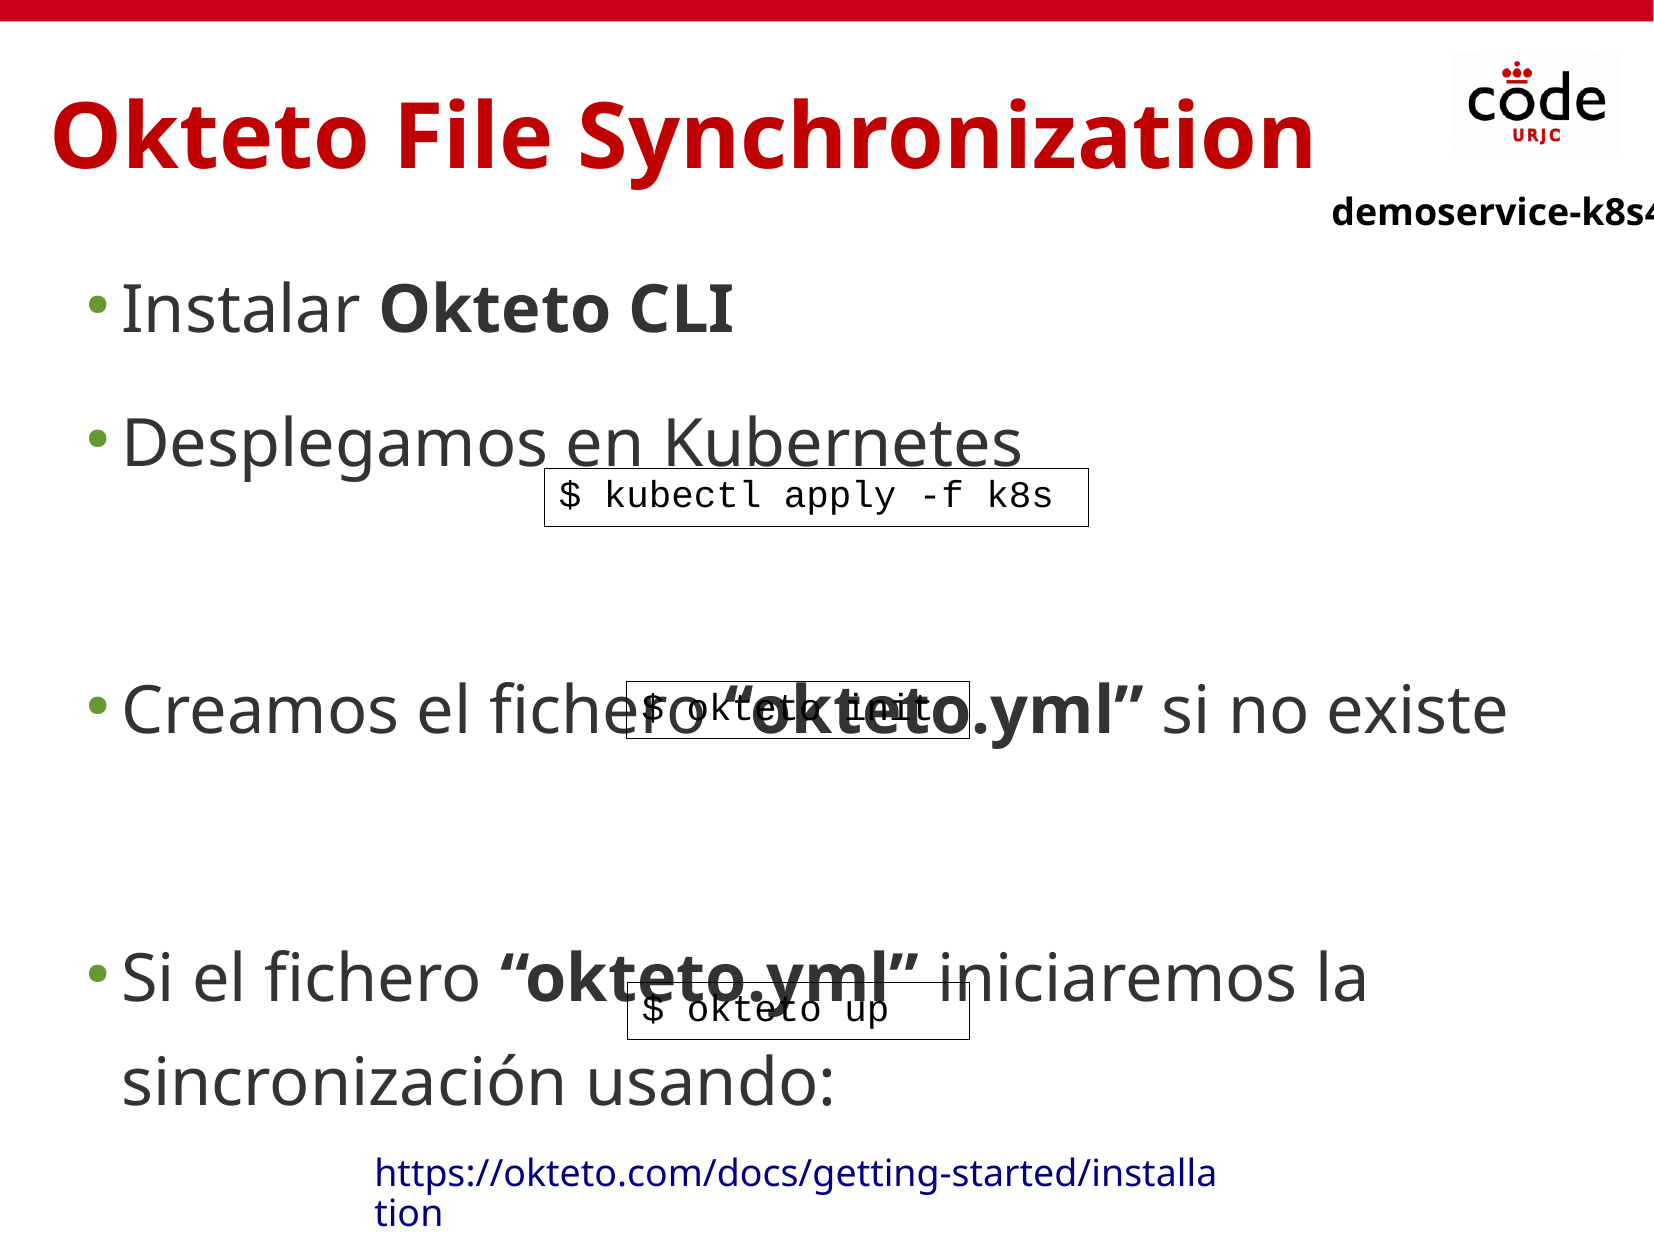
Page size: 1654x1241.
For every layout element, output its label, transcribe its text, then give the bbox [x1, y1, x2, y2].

picture [1452, 52, 1620, 154]
list Instalar Okteto CLI Desplegamos en Kubernetes Creamos el fichero “okteto.yml” si no existe Si el fichero “okteto.yml” iniciaremos la sincronización usando: [85, 247, 1574, 1133]
title Okteto File Synchronization [34, 62, 1437, 126]
text_box demoservice-k8s4 [1316, 178, 1654, 242]
text_box $ okteto up [627, 982, 970, 1040]
text_box https://okteto.com/docs/getting-started/installation [359, 1138, 1236, 1192]
text_box $ kubectl apply -f k8s [544, 468, 1089, 527]
text_box $ okteto init [626, 681, 970, 739]
